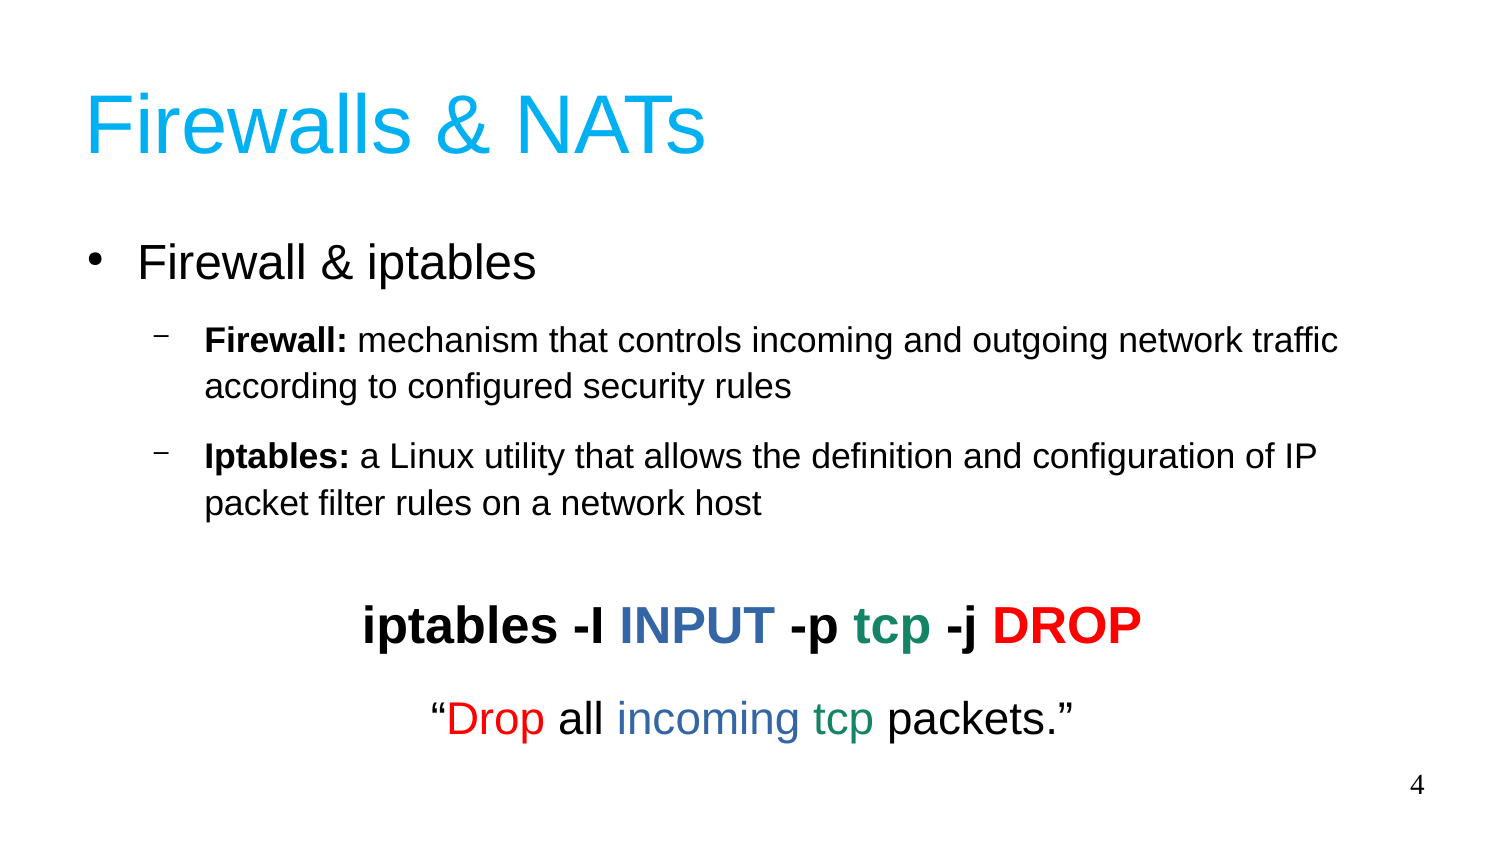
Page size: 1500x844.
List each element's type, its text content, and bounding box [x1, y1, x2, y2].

title Firewalls & NATs [69, 44, 1364, 208]
list Firewall & iptables Firewall: mechanism that controls incoming and outgoing network traffic according to configured security rules Iptables: a Linux utility that allows the definition and configuration of IP packet filter rules on a network host [69, 224, 1364, 526]
list iptables -I INPUT -p tcp -j DROP “Drop all incoming tcp packets.” [69, 584, 1364, 762]
